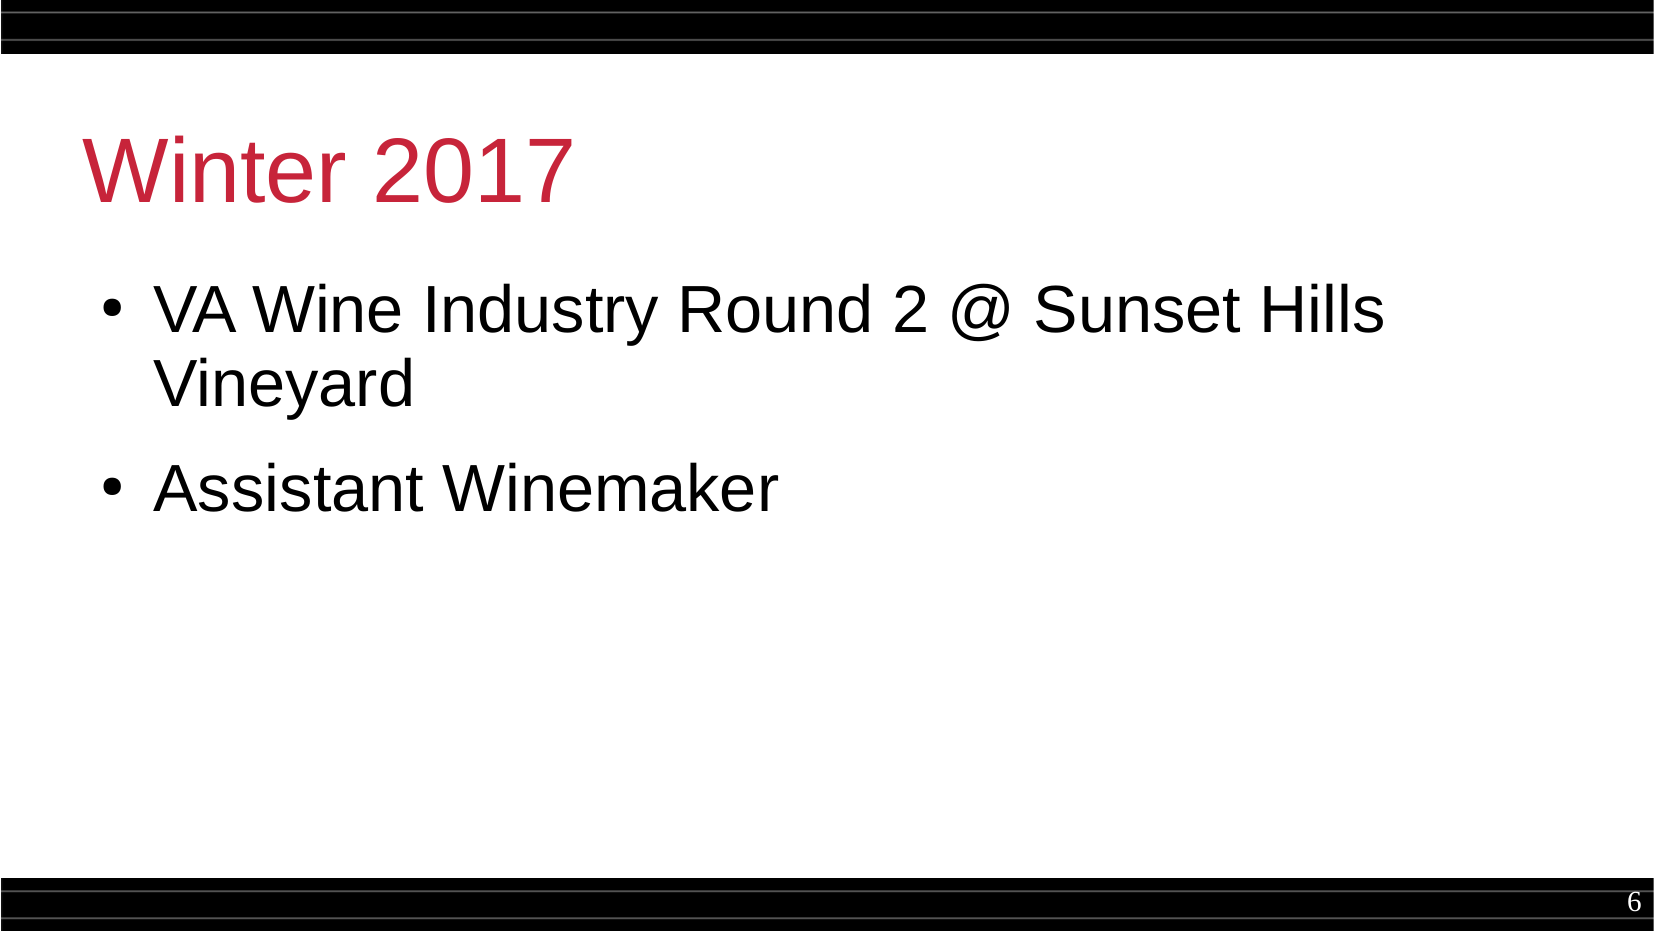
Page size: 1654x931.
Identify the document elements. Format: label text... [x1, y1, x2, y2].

list VA Wine Industry Round 2 @ Sunset Hills Vineyard Assistant Winemaker [82, 271, 1571, 758]
title Winter 2017 [82, 92, 1571, 249]
picture [1, 878, 1654, 931]
picture [1, 0, 1654, 54]
